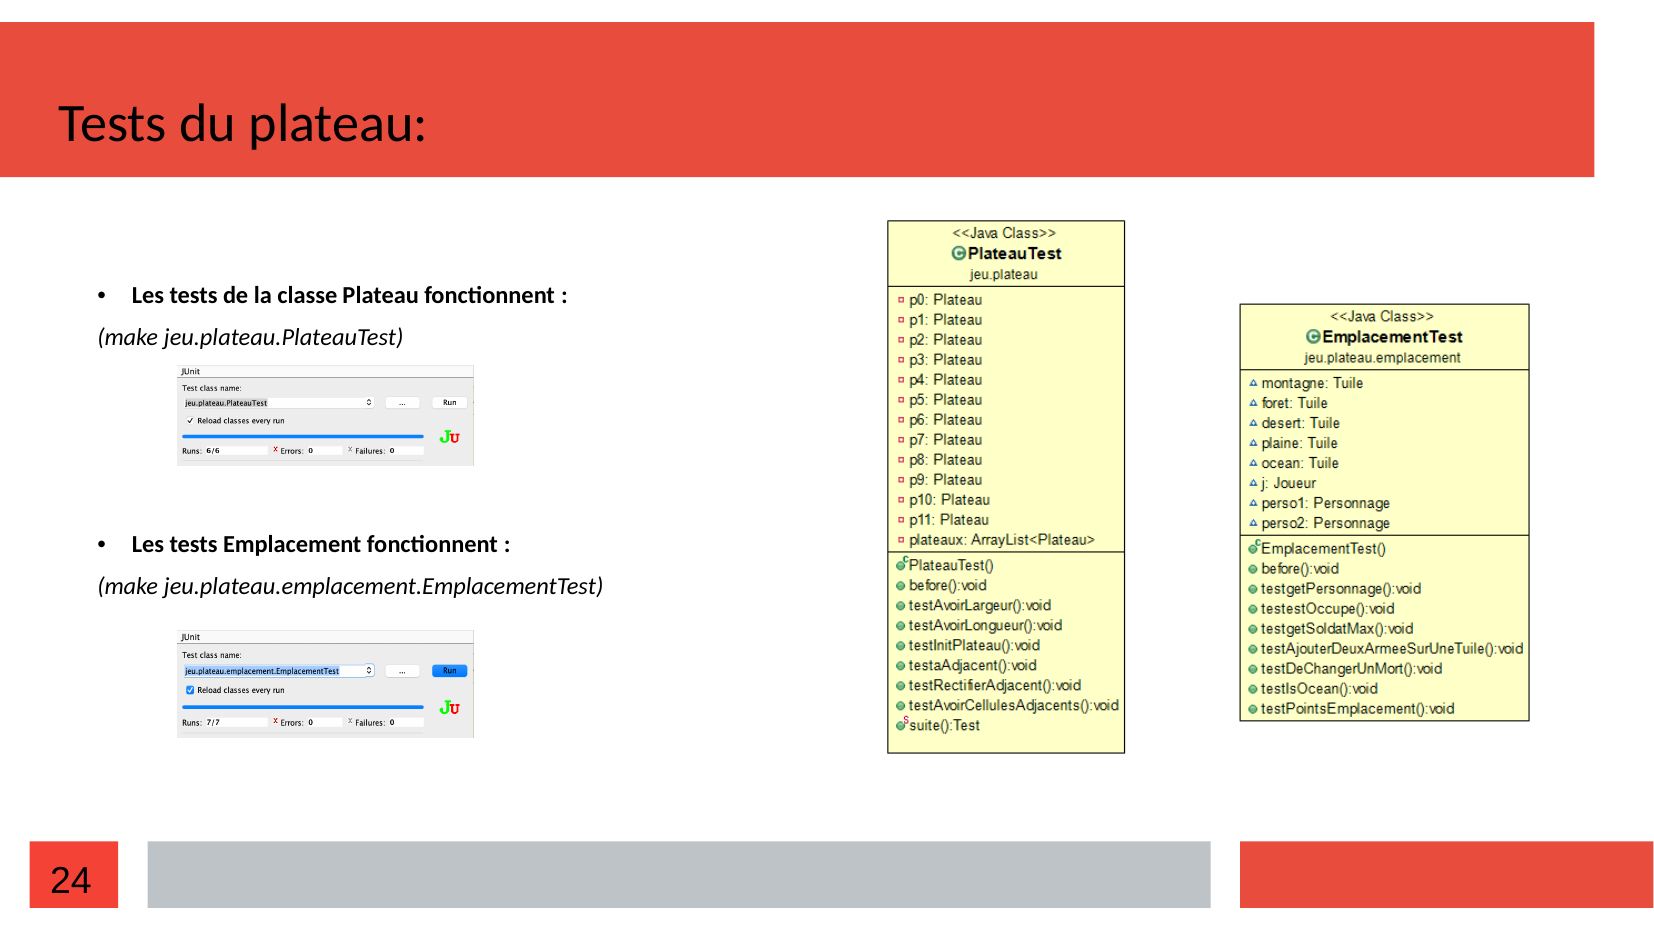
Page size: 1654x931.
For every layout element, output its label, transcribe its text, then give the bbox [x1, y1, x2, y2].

title Tests du plateau: [59, 44, 1595, 156]
text_box 24 [35, 852, 130, 910]
picture [82, 236, 809, 738]
picture [884, 217, 1533, 758]
